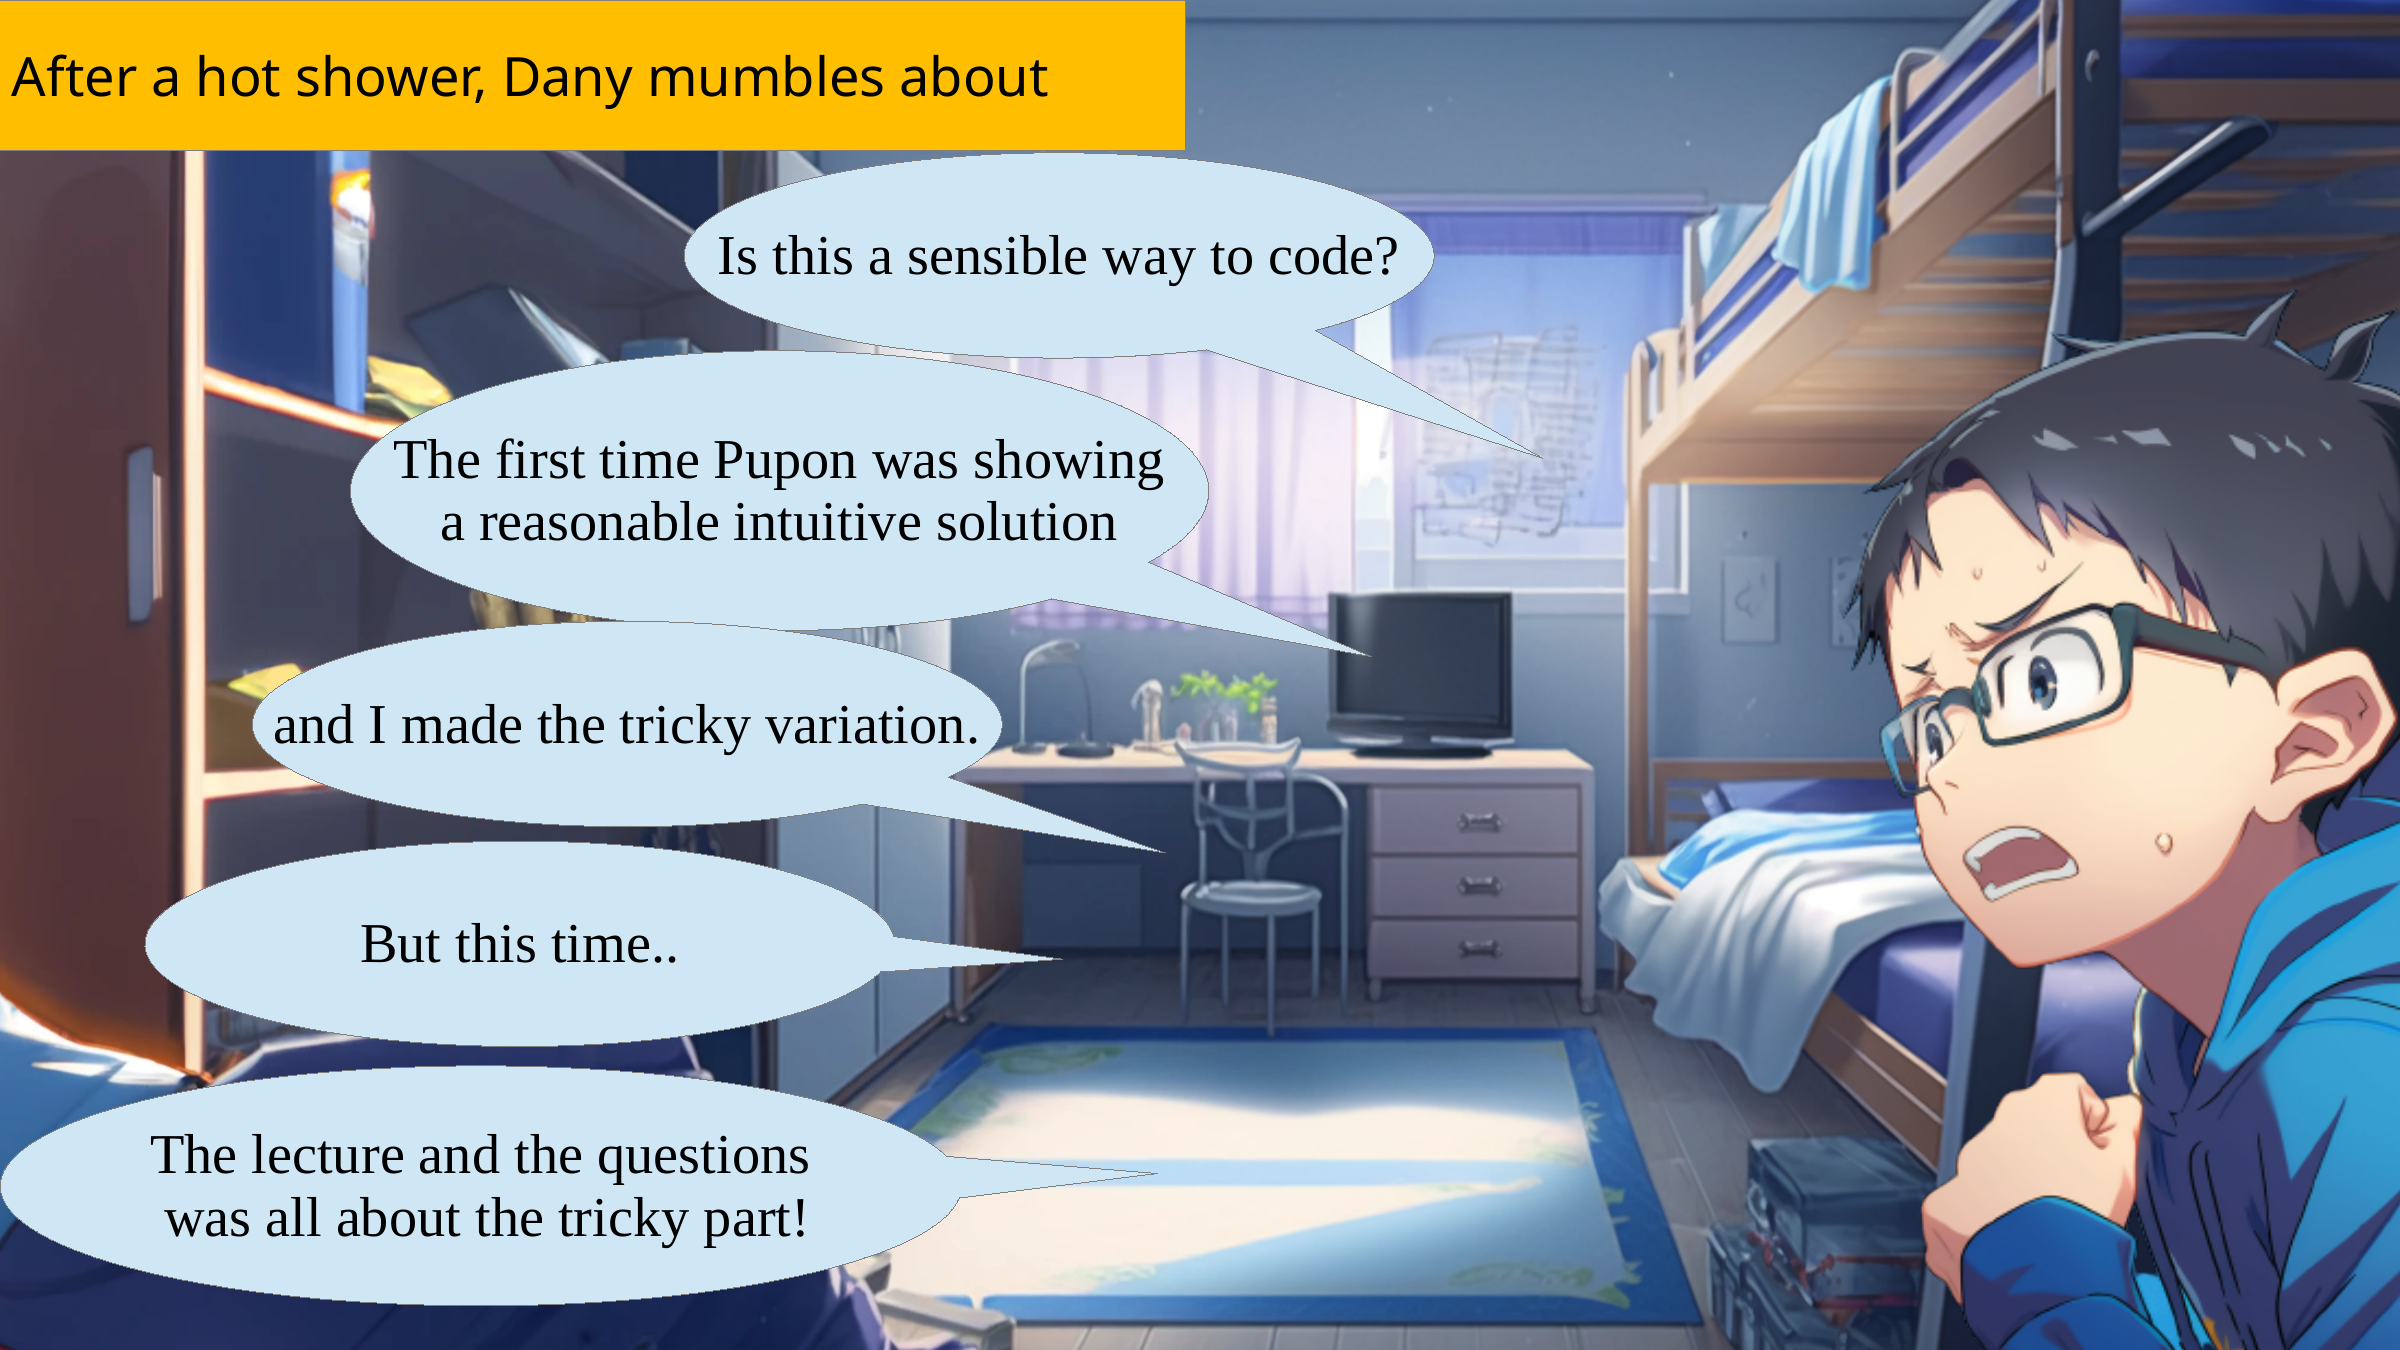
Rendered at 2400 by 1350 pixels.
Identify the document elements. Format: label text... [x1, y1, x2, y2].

text_box The first time Pupon was showing a reasonable intuitive solution [350, 350, 1372, 657]
text_box The lecture and the questions was all about the tricky part! [0, 1065, 1158, 1306]
text_box and I made the tricky variation. [252, 621, 1166, 853]
text_box Is this a sensible way to code? [684, 152, 1543, 459]
text_box But this time.. [144, 841, 1063, 1047]
text_box After a hot shower, Dany mumbles about [0, 0, 1186, 151]
picture [0, 0, 2400, 1350]
